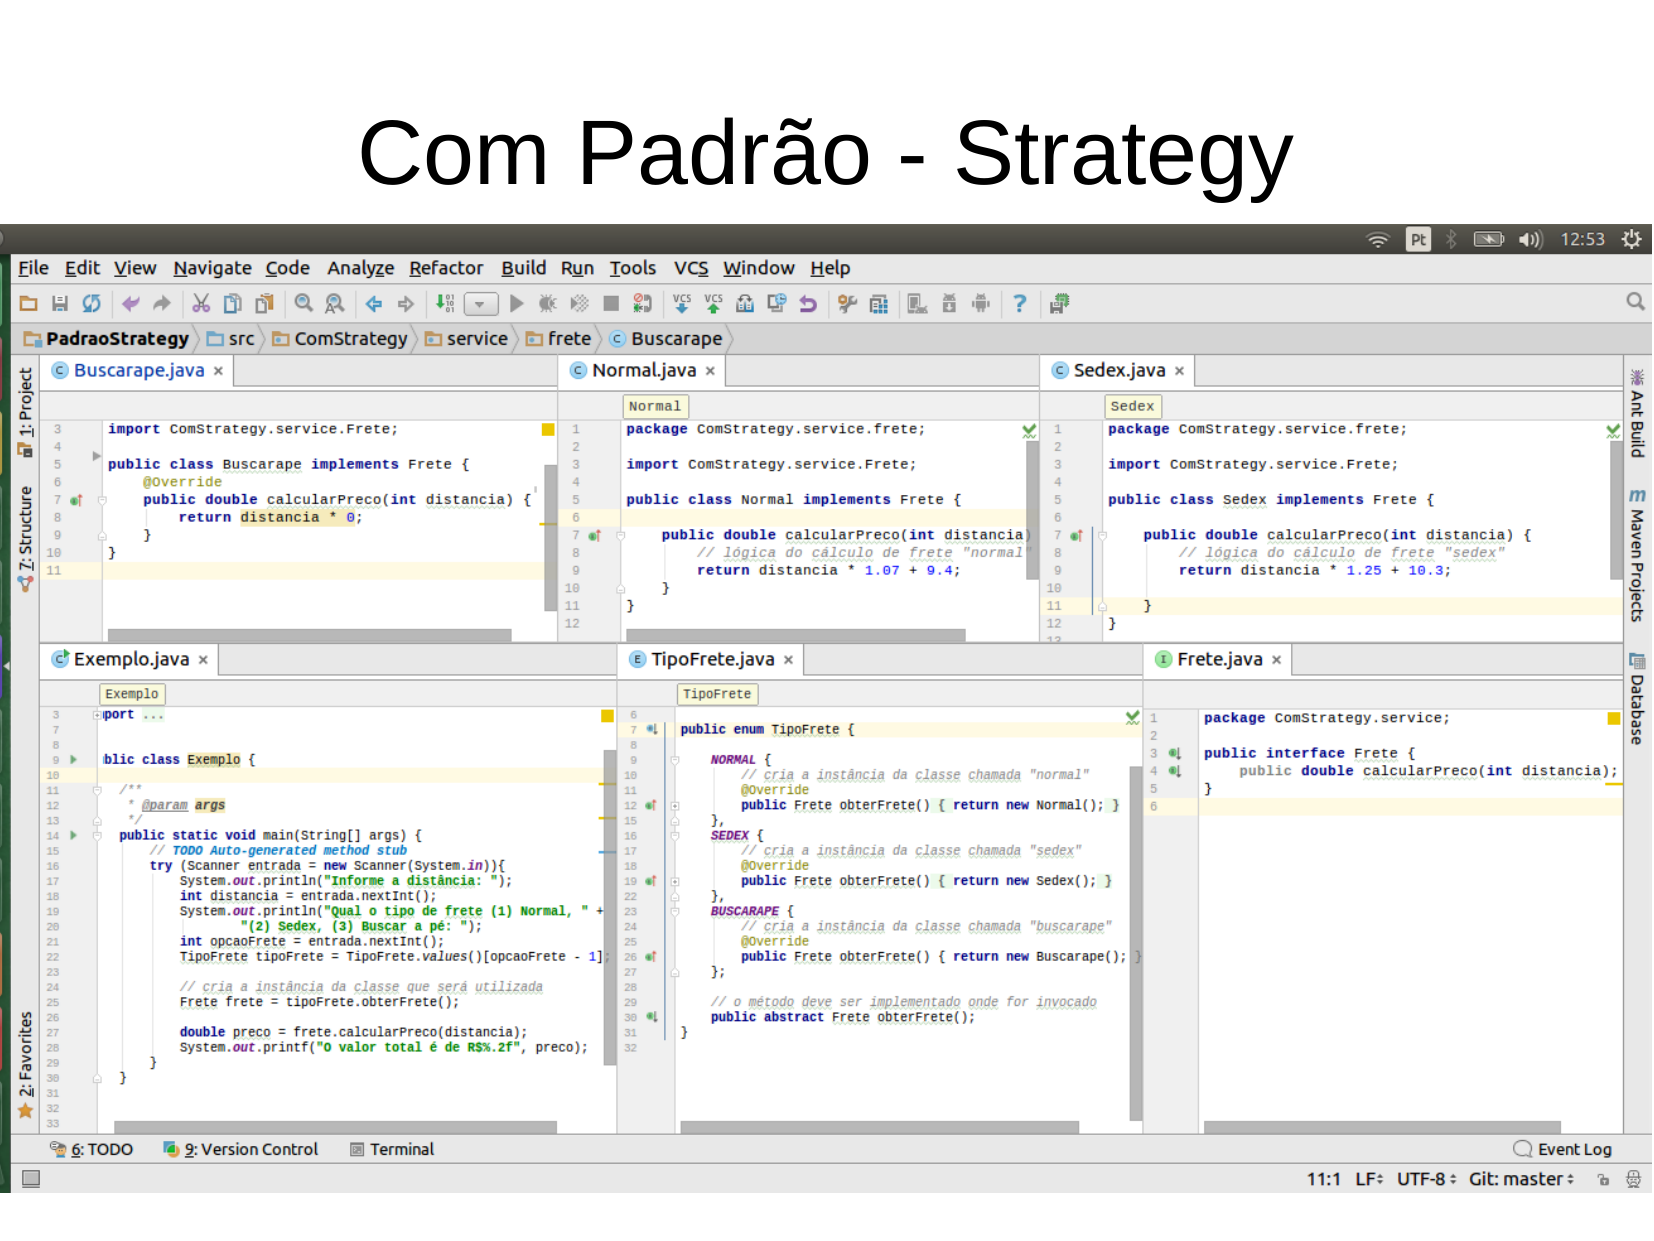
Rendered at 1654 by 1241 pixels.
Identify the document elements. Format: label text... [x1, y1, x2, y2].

picture [0, 224, 1652, 1193]
title Com Padrão - Strategy [82, 49, 1571, 224]
